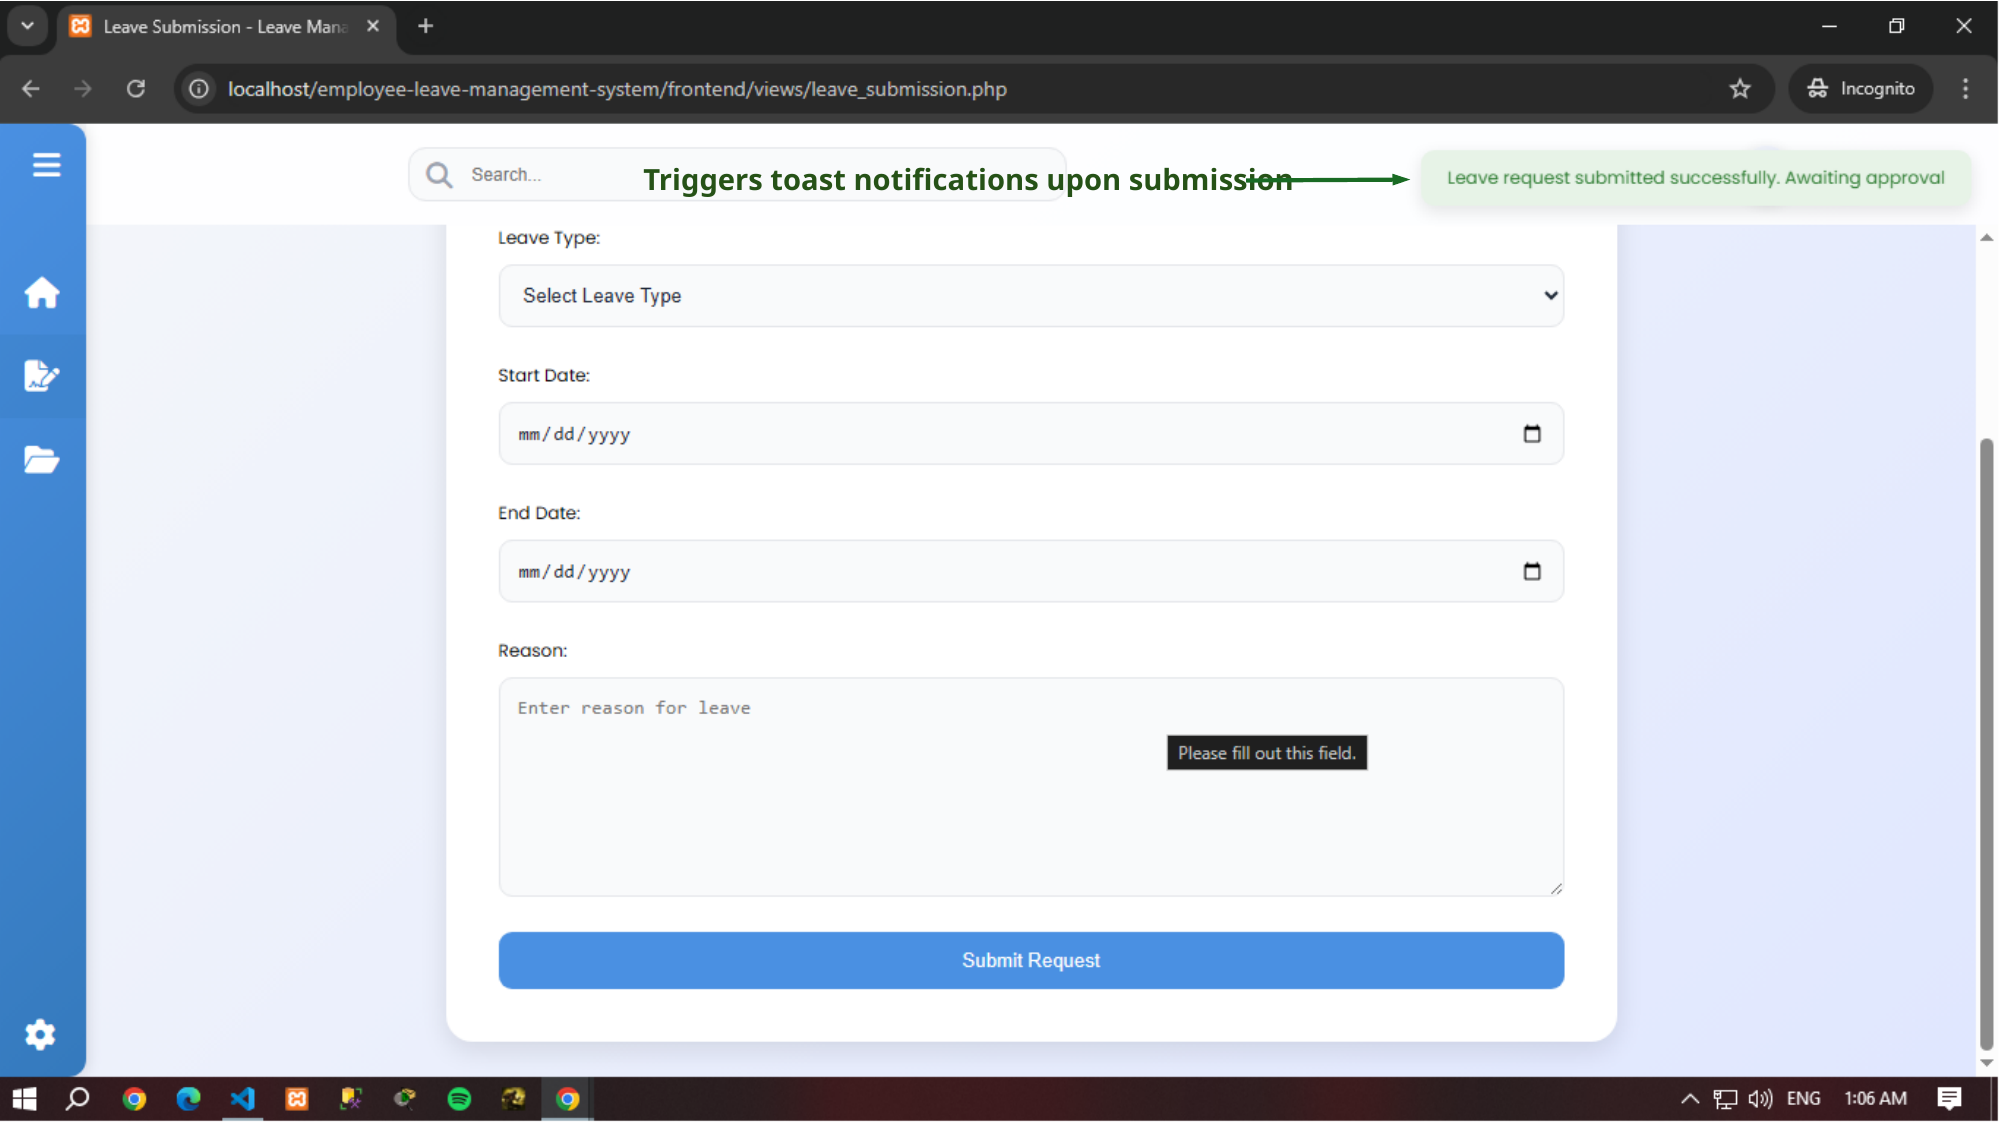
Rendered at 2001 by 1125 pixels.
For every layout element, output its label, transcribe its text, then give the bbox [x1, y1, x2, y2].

picture [0, 1, 2000, 1124]
text_box Triggers toast notifications upon submission [628, 153, 1411, 205]
